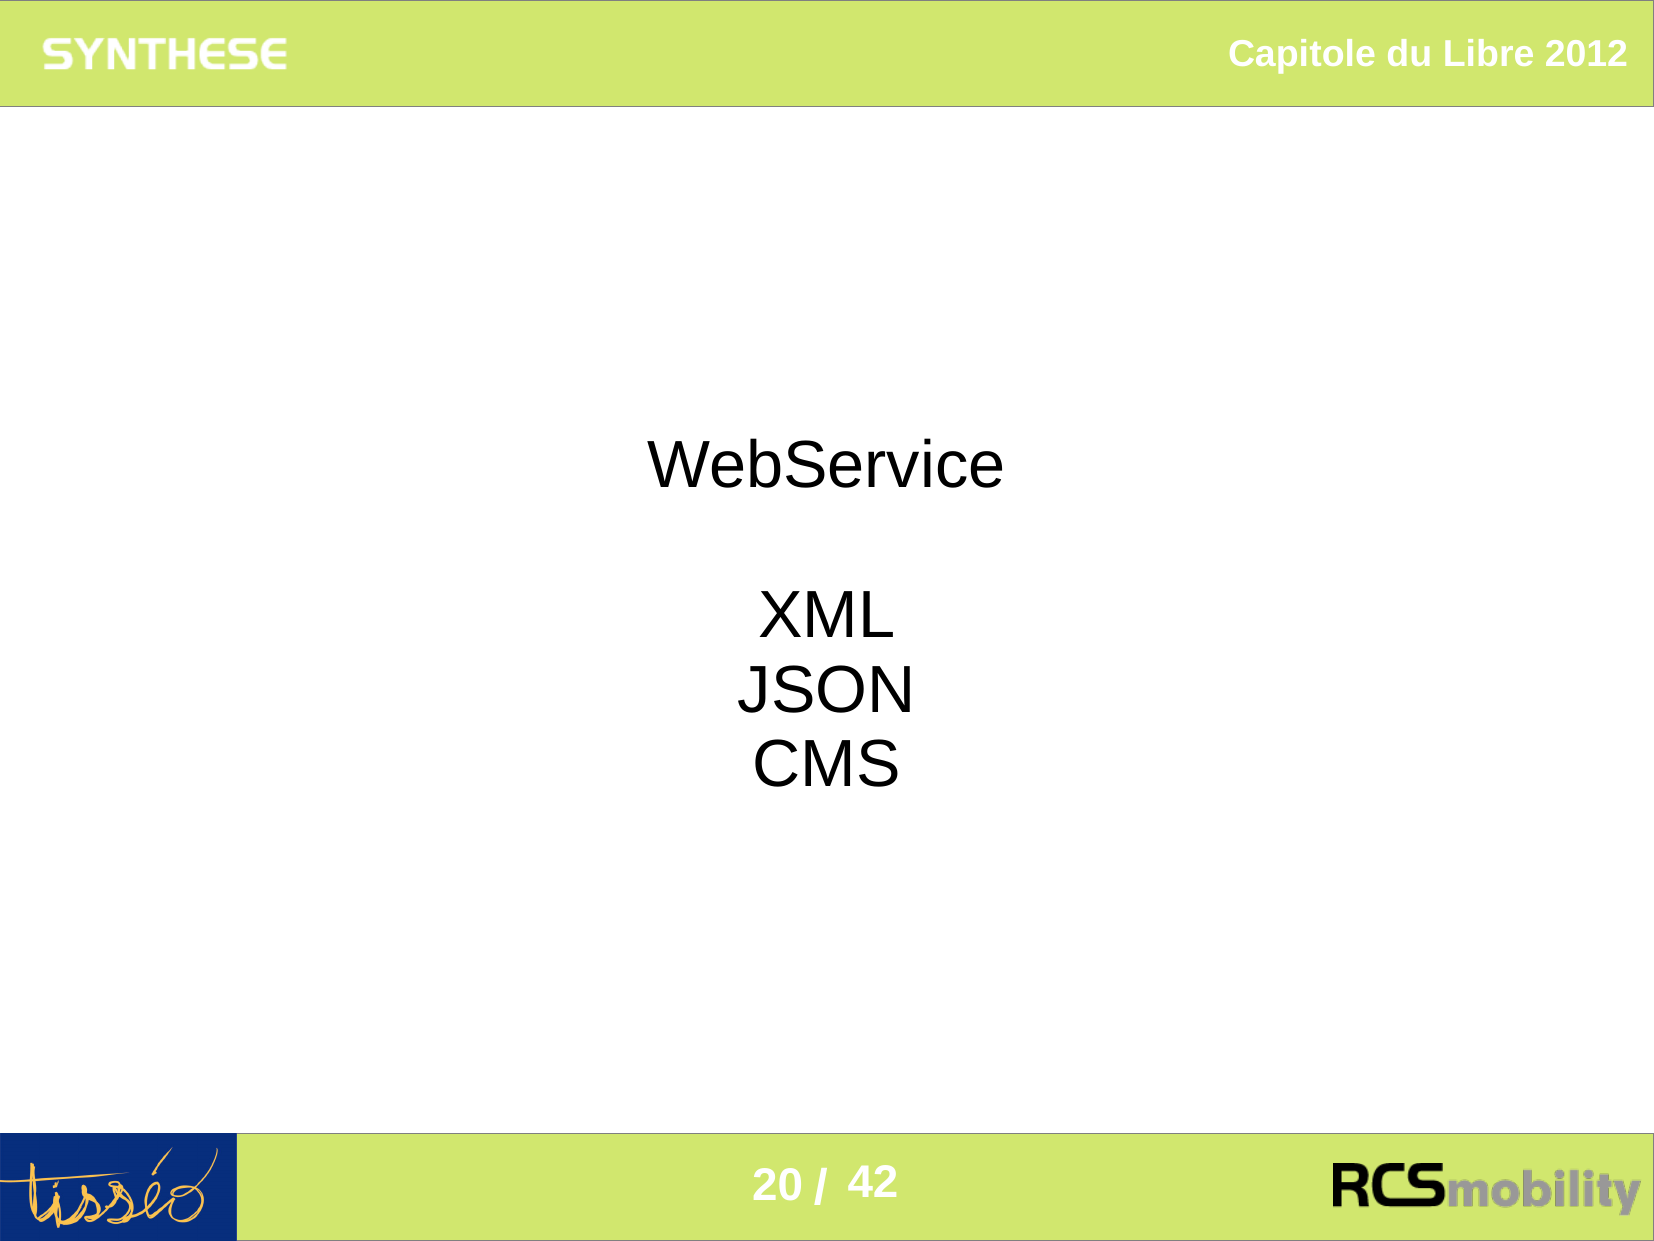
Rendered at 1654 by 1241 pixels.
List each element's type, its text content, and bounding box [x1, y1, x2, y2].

picture [0, 1133, 237, 1241]
picture [1333, 1163, 1642, 1217]
subtitle WebService XML JSON CMS [82, 141, 1571, 1087]
text_box <numéro> [566, 1151, 818, 1241]
text_box / [237, 1133, 1654, 1241]
picture [41, 35, 292, 73]
text_box Capitole du Libre 2012 [0, 0, 1654, 107]
text_box 42 [832, 1149, 968, 1229]
